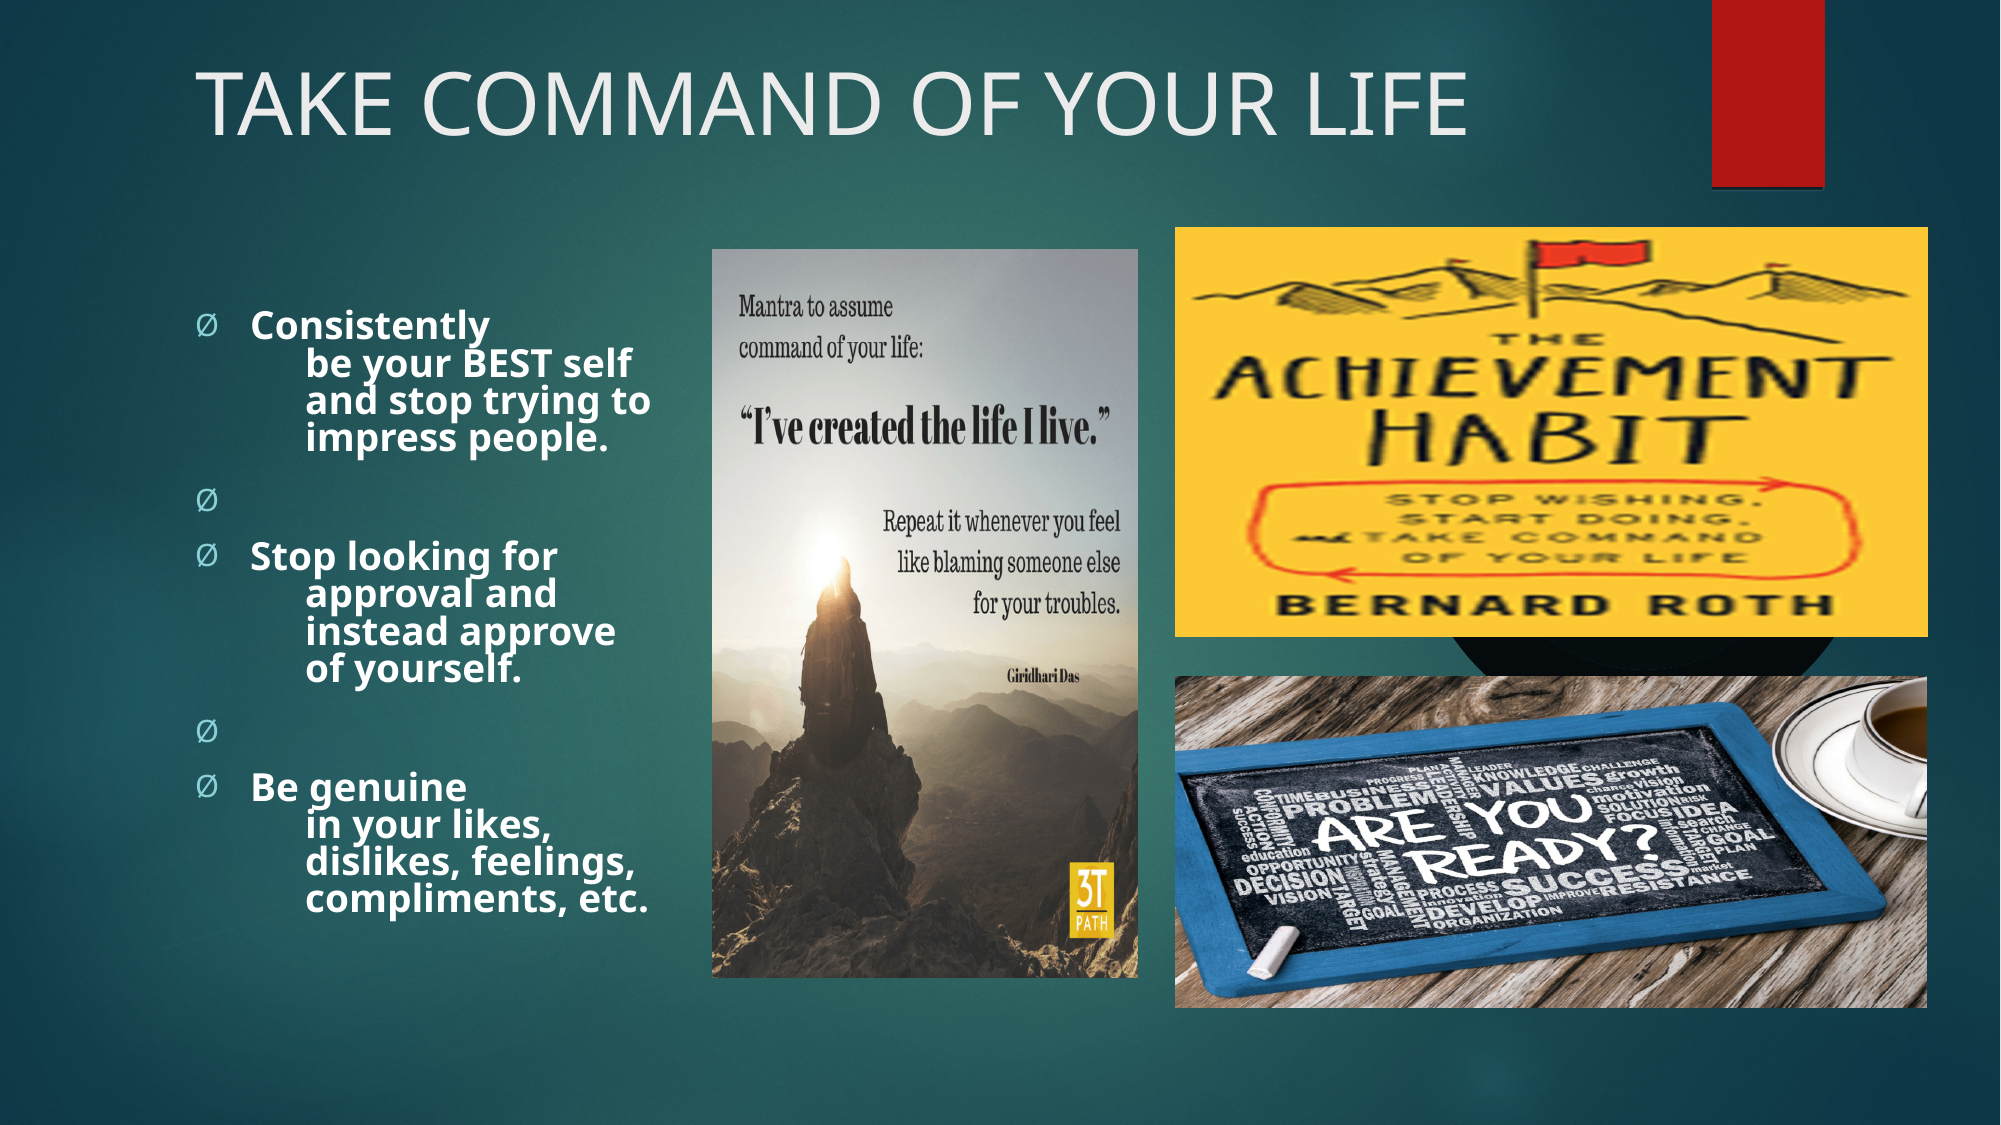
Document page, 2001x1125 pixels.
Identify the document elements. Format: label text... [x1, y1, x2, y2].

picture [1175, 676, 1927, 1008]
title TAKE COMMAND OF YOUR LIFE [180, 40, 1831, 303]
picture [1175, 227, 1928, 637]
picture [712, 249, 1138, 978]
list Consistently be your BEST self and stop trying to impress people. Stop looking for approval and instead approve of yourself. Be genuine in your likes, dislikes, feelings, compliments, etc. [180, 302, 676, 963]
